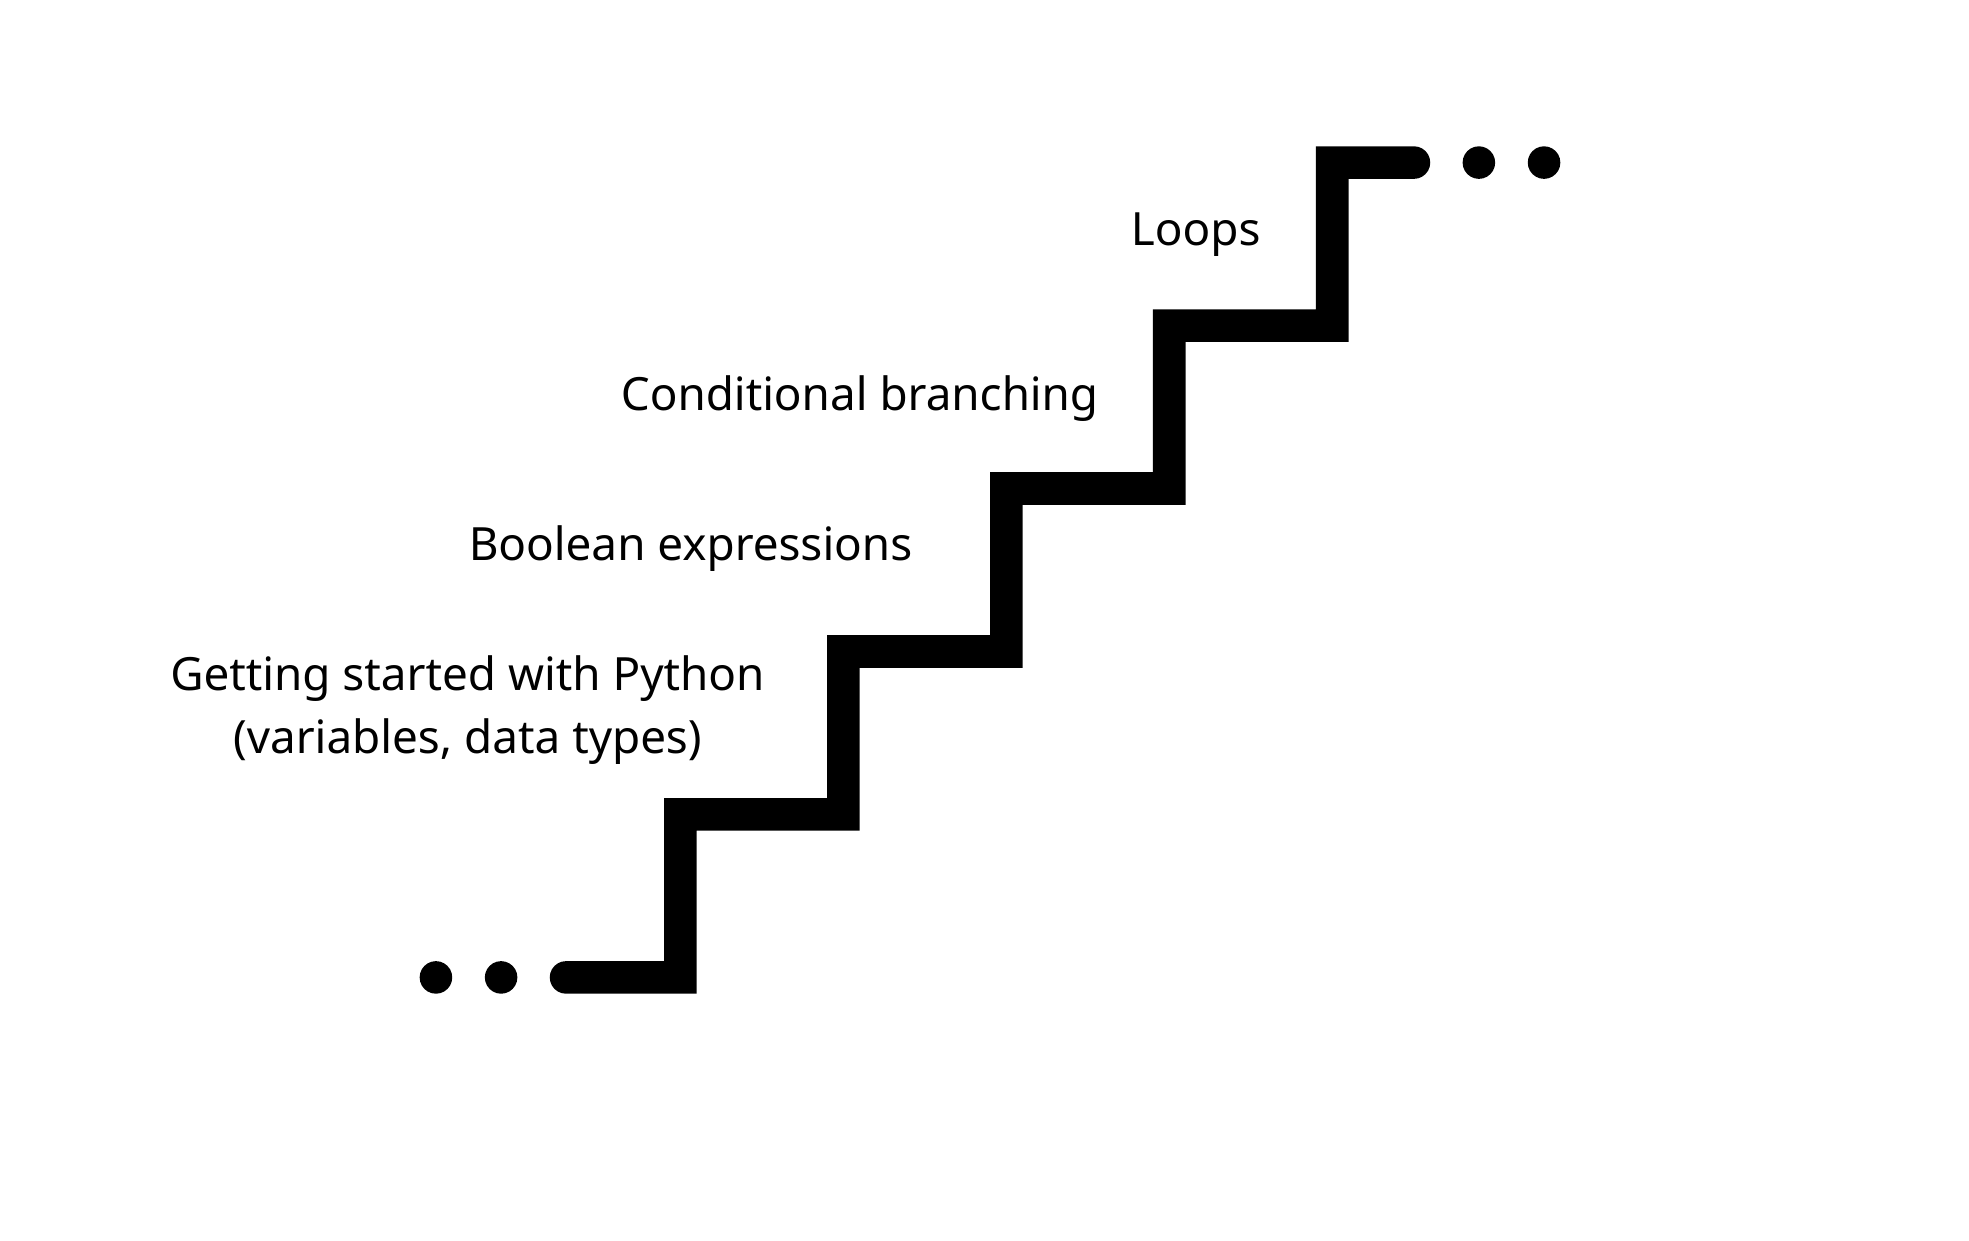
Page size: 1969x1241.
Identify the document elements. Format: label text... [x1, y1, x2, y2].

text_box Loops [1125, 195, 1271, 261]
text_box Getting started with Python (variables, data types) [164, 645, 811, 764]
text_box Conditional branching [615, 360, 1131, 426]
text_box Boolean expressions [462, 510, 946, 576]
picture [330, 0, 1651, 1231]
